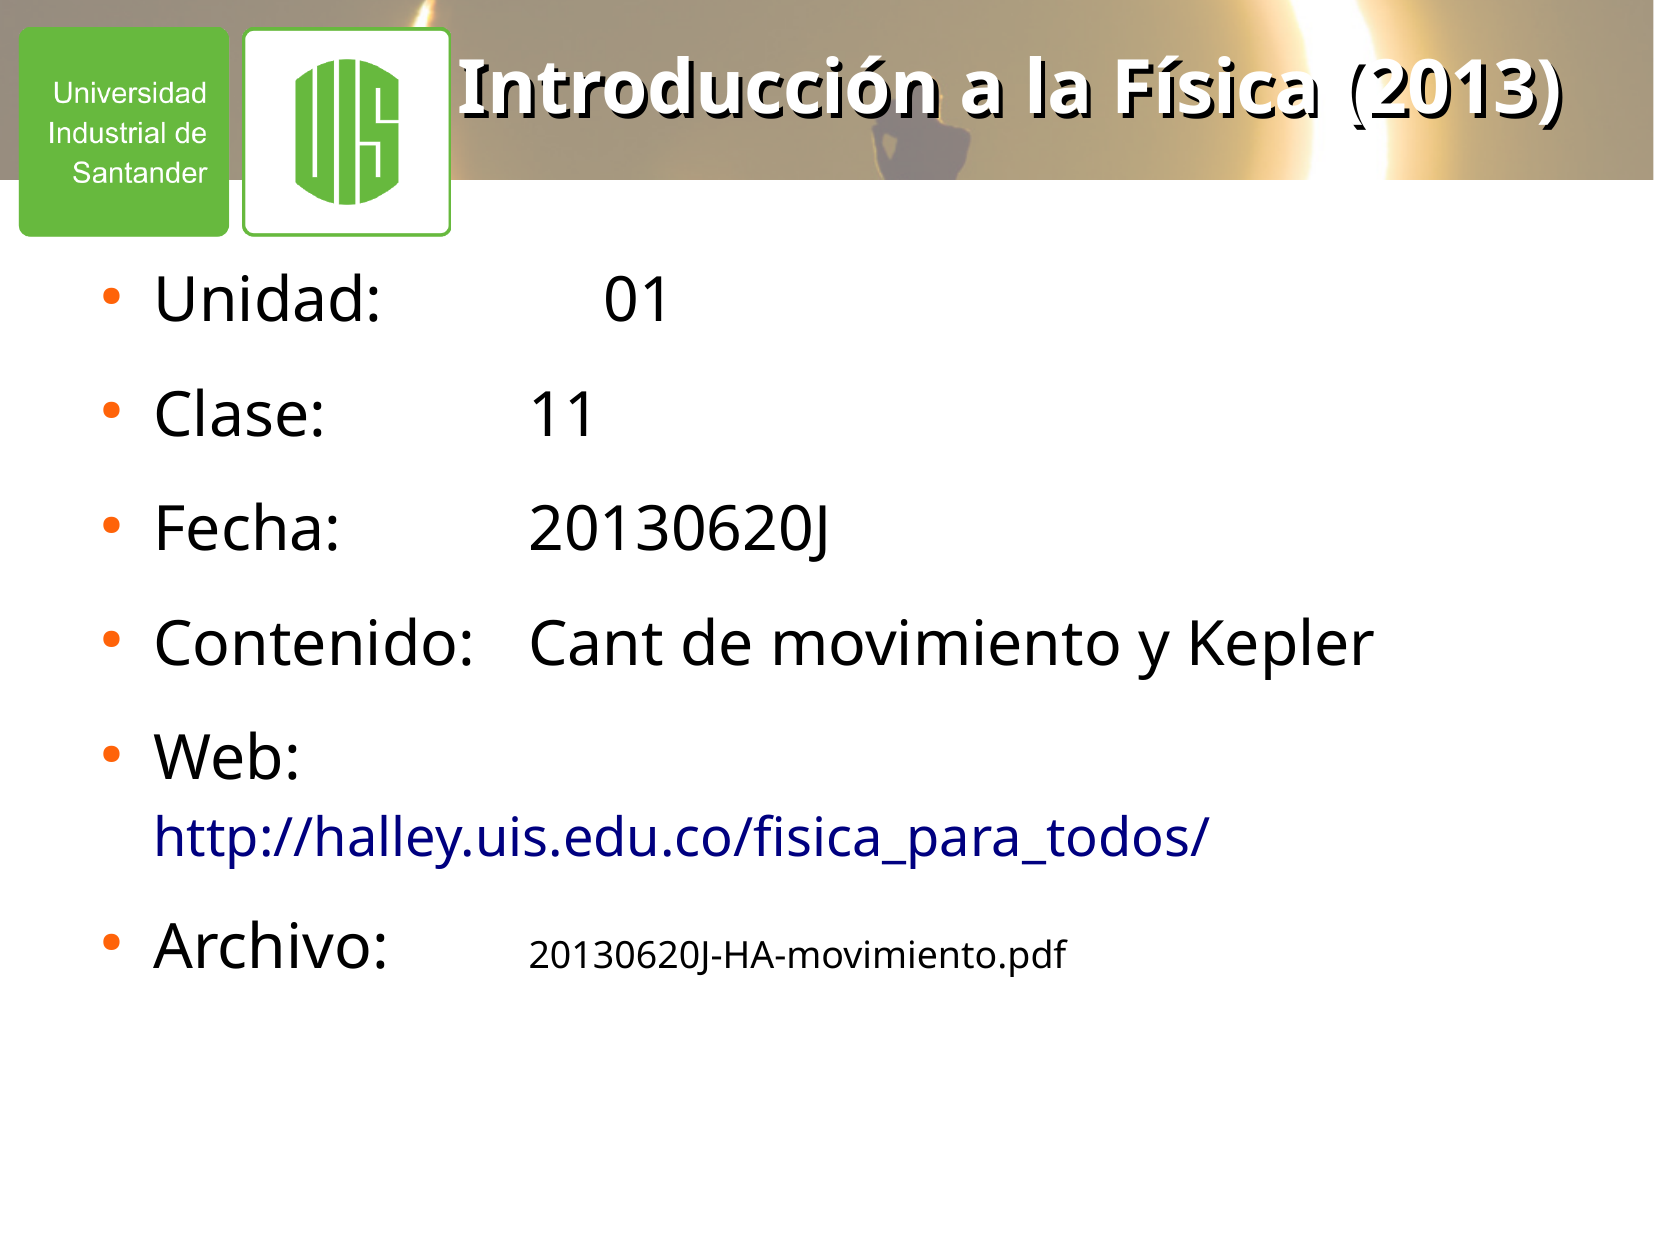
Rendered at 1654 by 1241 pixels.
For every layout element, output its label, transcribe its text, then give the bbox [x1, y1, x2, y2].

list Unidad: 01 Clase: 11 Fecha: 20130620J Contenido: Cant de movimiento y Kepler Web: http://halley.uis.edu.co/fisica_para_todos/ Archivo: 20130620J-HA-movimiento.pdf [82, 255, 1571, 1156]
picture [0, 0, 1654, 237]
title Introducción a la Física (2013) [75, 19, 1564, 151]
